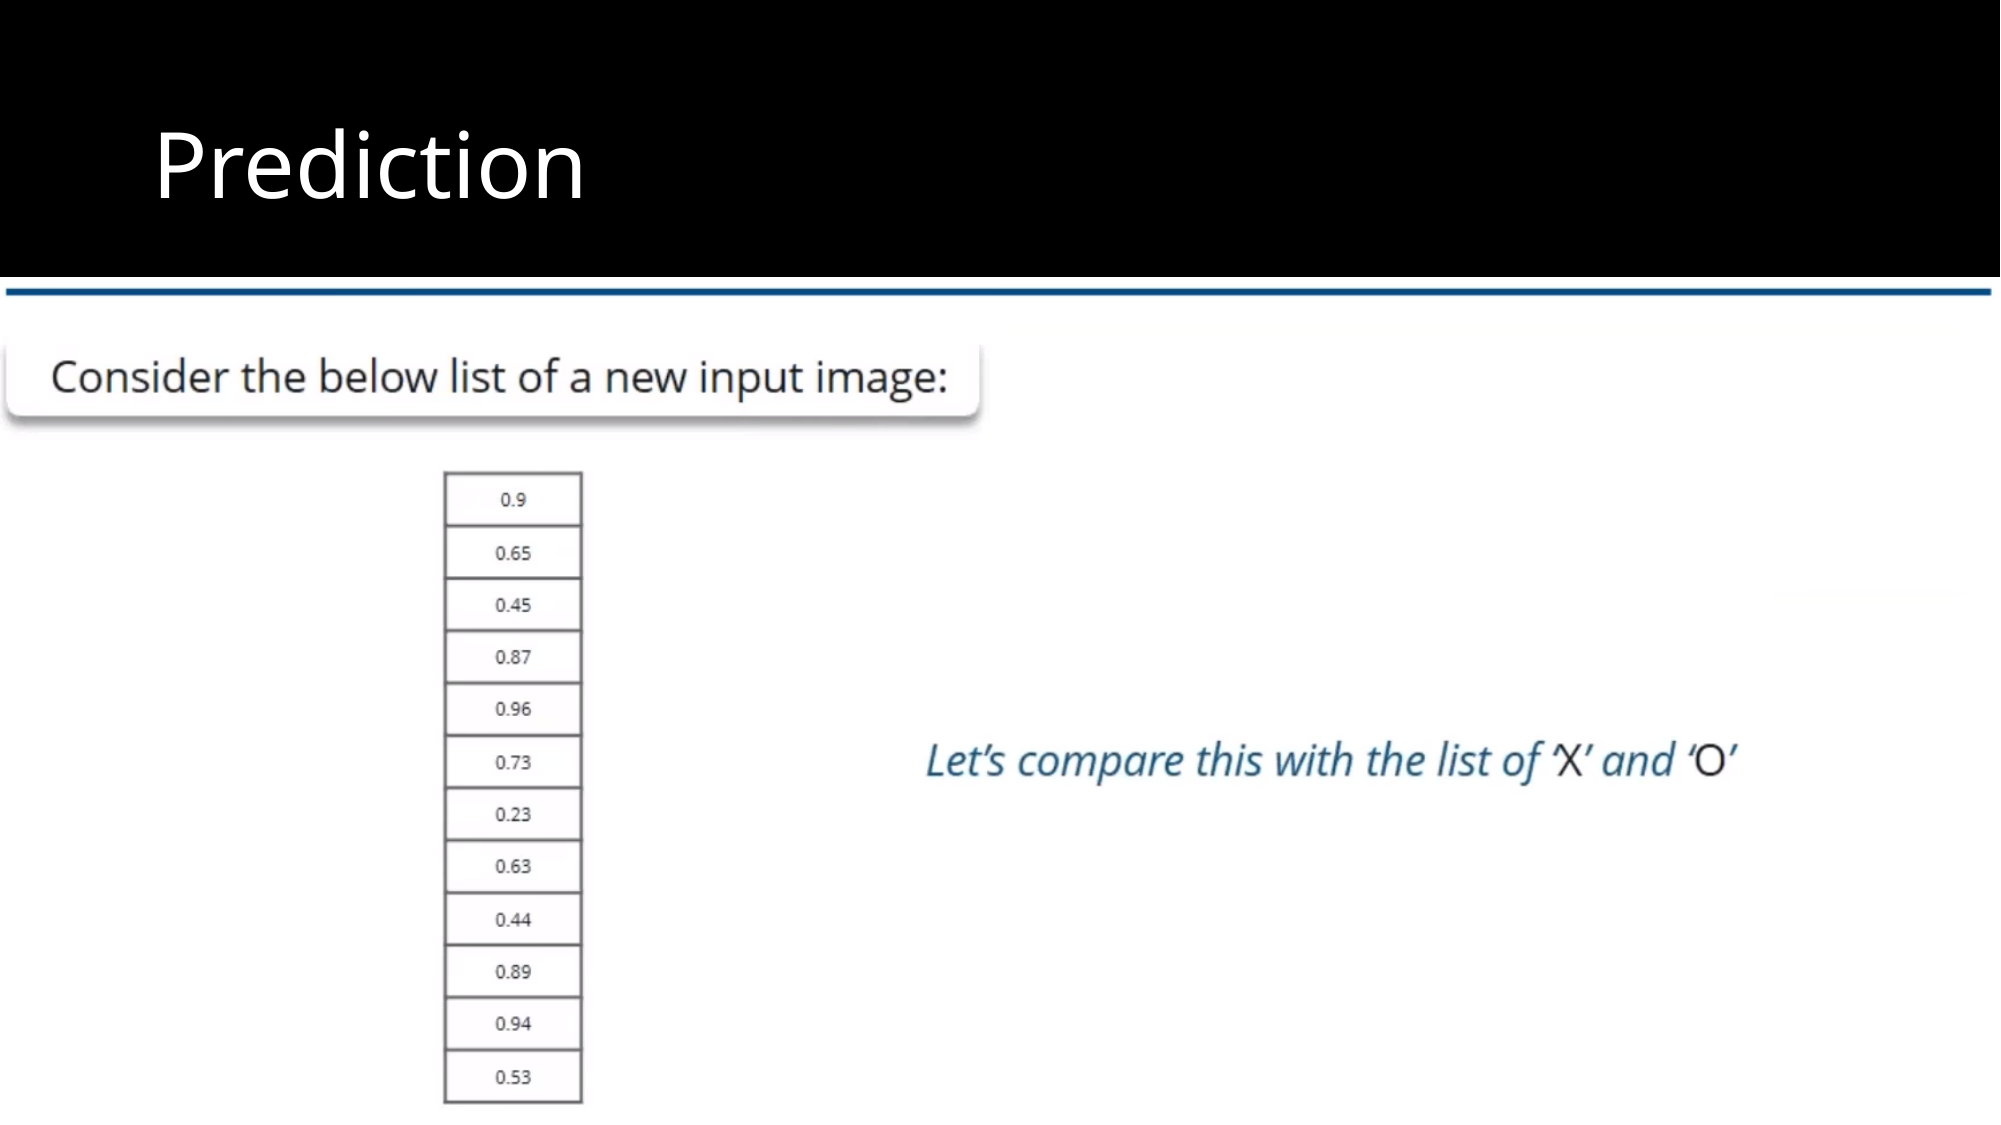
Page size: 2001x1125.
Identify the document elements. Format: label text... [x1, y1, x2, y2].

text_box Prediction [137, 59, 1863, 278]
picture [0, 277, 2000, 1125]
